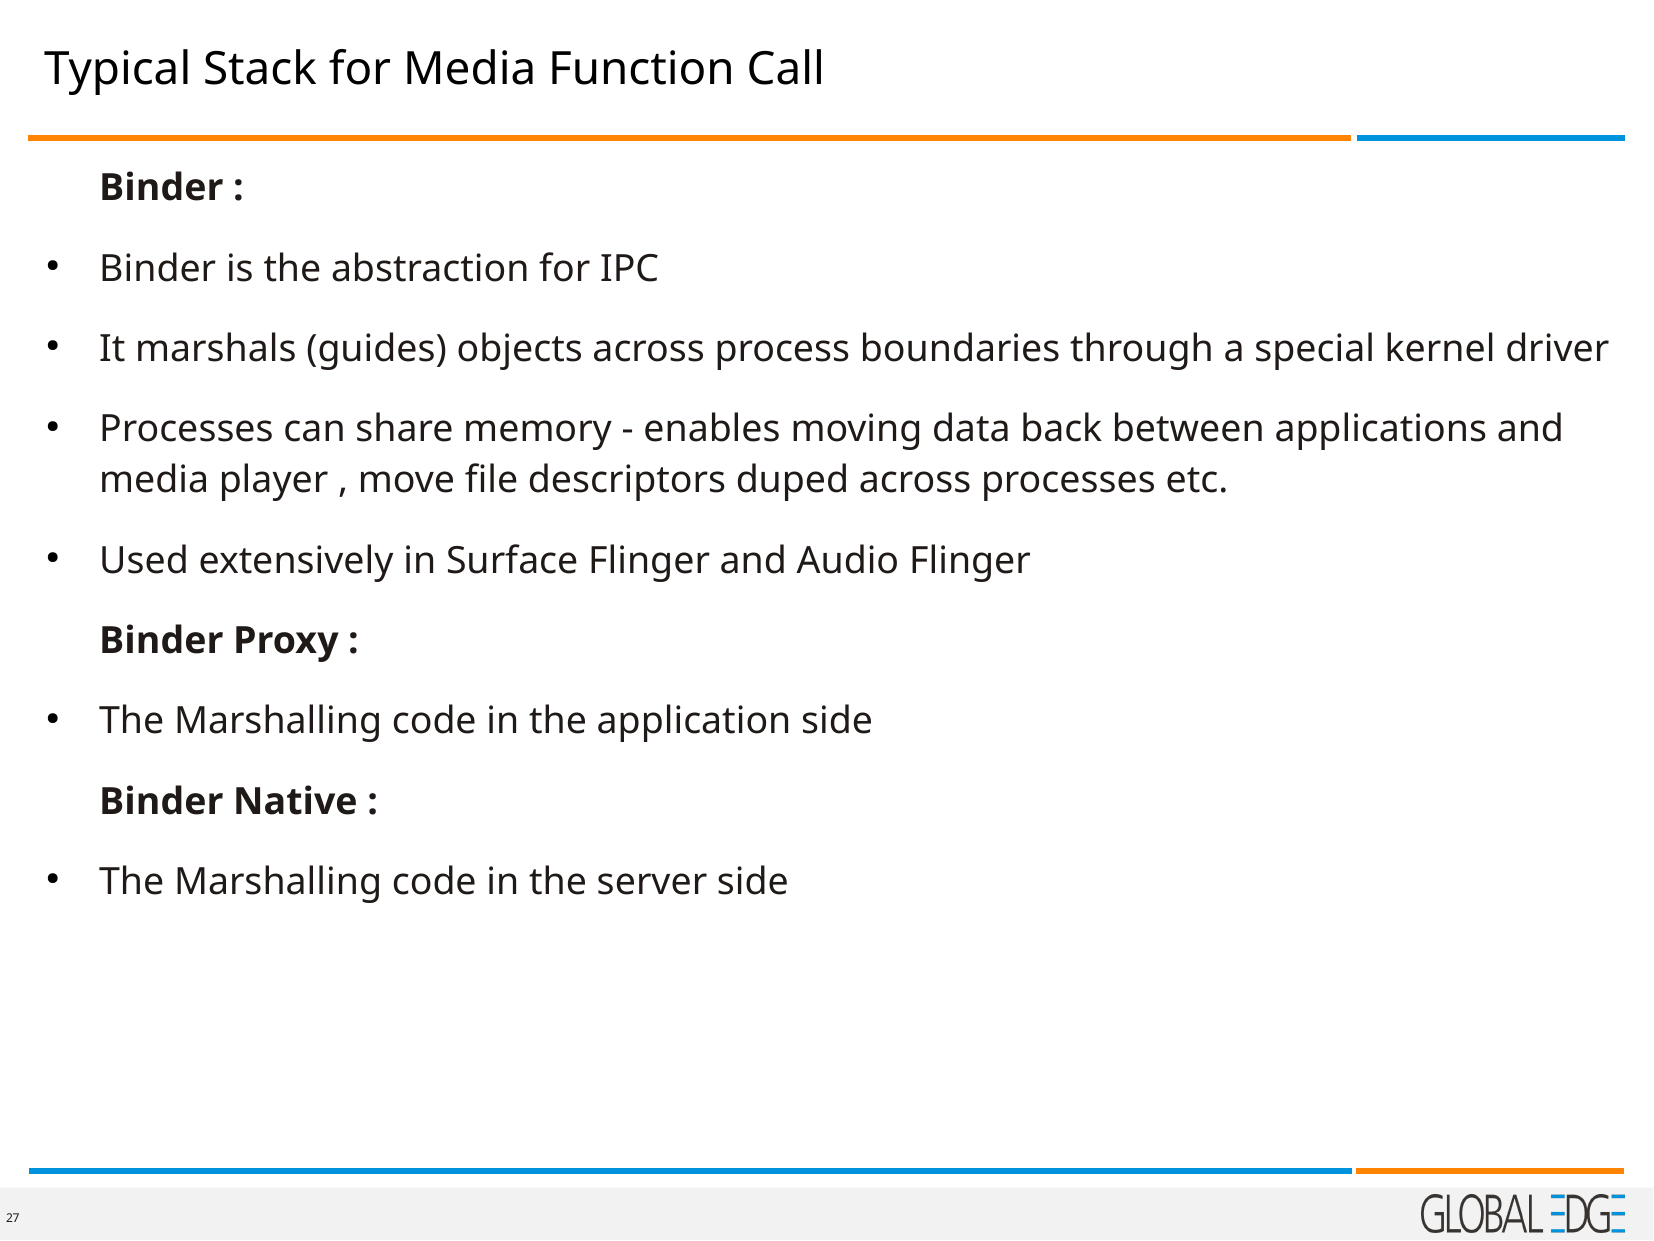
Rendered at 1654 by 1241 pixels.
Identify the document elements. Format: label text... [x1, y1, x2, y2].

picture [1421, 1194, 1625, 1233]
list Binder : Binder is the abstraction for IPC It marshals (guides) objects across process boundaries through a special kernel driver Processes can share memory - enables moving data back between applications and media player , move file descriptors duped across processes etc. Used extensively in Surface Flinger and Audio Flinger Binder Proxy : The Marshalling code in the application side Binder Native : The Marshalling code in the server side [28, 160, 1625, 1153]
title Typical Stack for Media Function Call [17, 18, 1499, 115]
